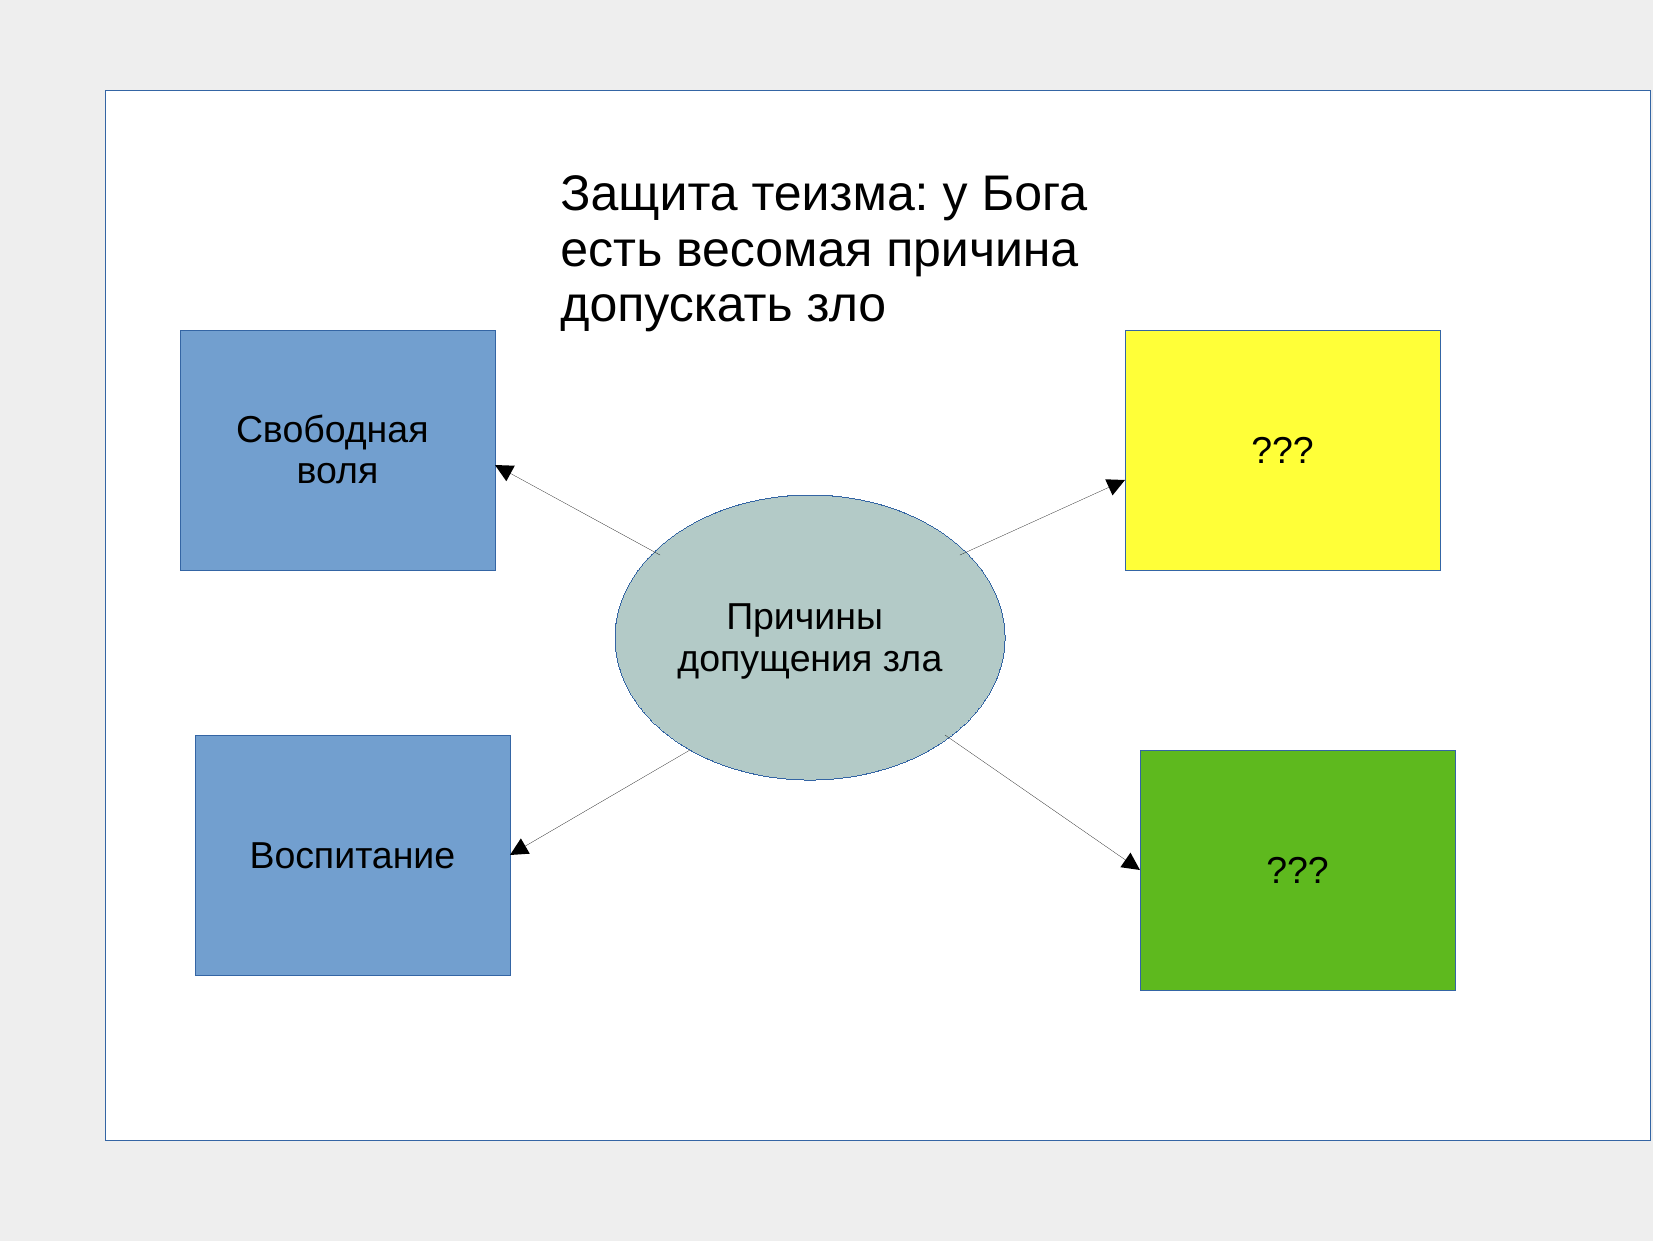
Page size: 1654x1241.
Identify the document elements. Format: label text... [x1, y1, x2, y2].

subtitle Защита теизма: у Бога есть весомая причина допускать зло [525, 165, 1089, 366]
text_box ??? [1125, 330, 1441, 571]
text_box [105, 90, 1651, 1141]
text_box ??? [1140, 750, 1456, 991]
text_box Воспитание [195, 735, 511, 976]
text_box Свободная воля [180, 330, 496, 571]
text_box Причины допущения зла [615, 495, 1006, 781]
